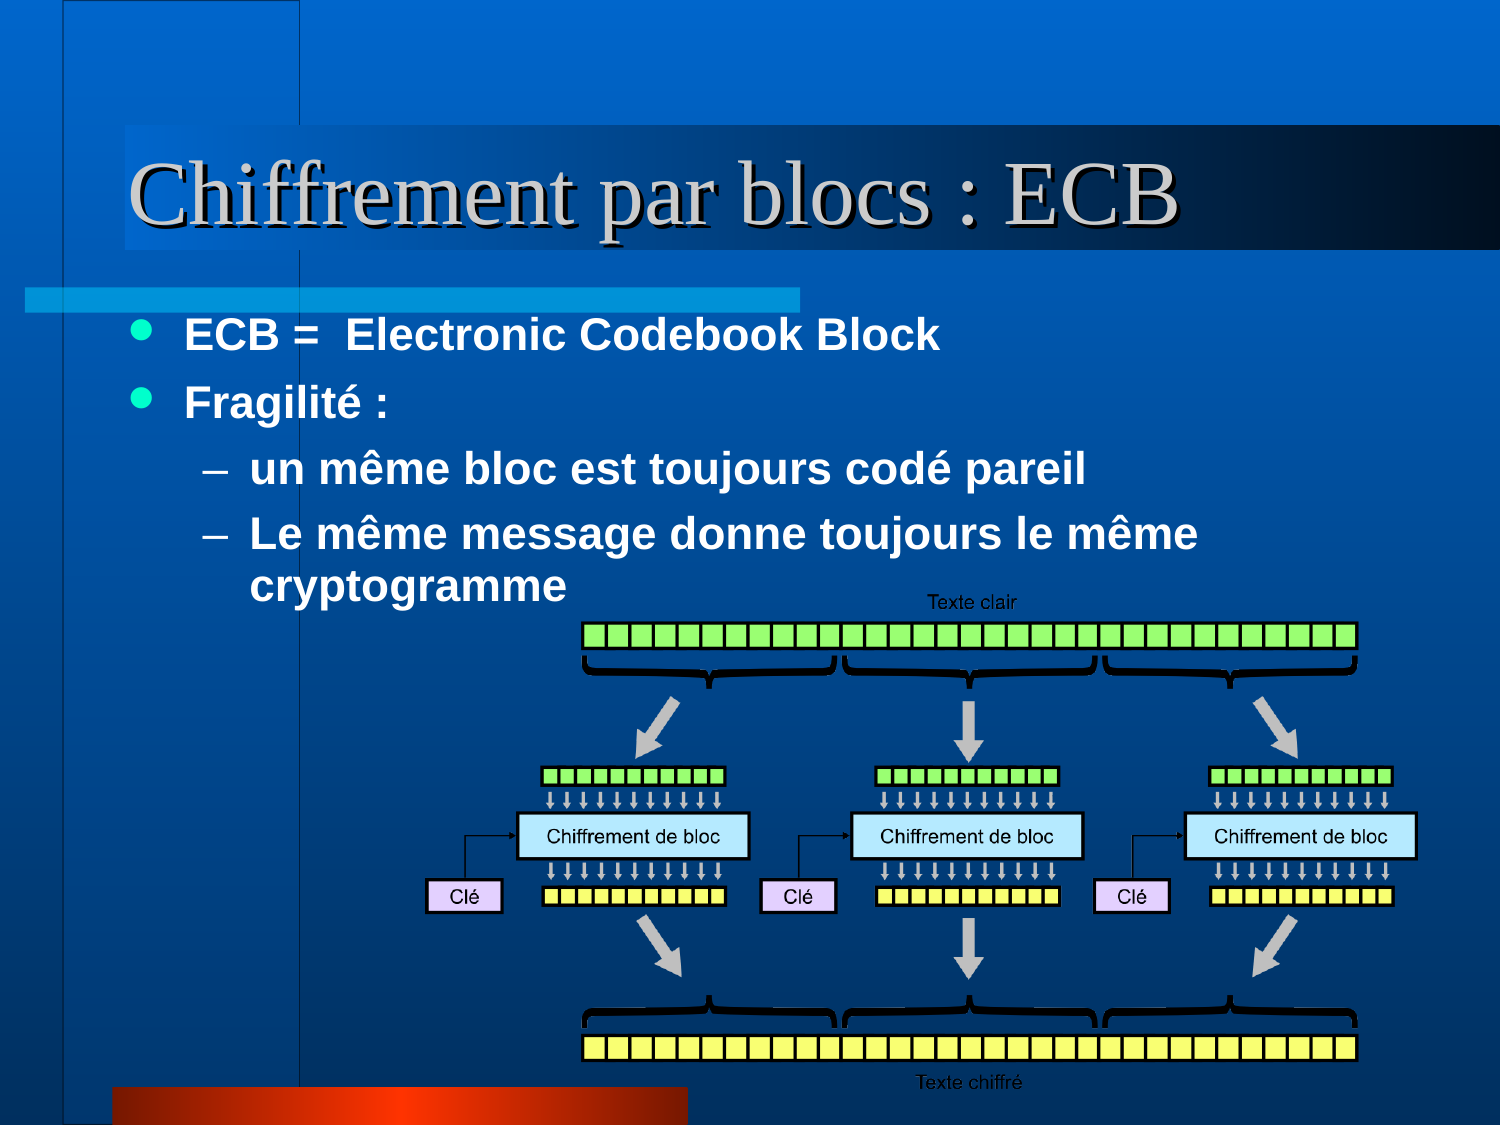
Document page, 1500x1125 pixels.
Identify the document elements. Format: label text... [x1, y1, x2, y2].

title Chiffrement par blocs : ECB [112, 99, 1388, 288]
picture [425, 594, 1418, 1089]
list ECB = Electronic Codebook Block Fragilité : un même bloc est toujours codé pareil Le même message donne toujours le même cryptogramme [112, 301, 1388, 1071]
